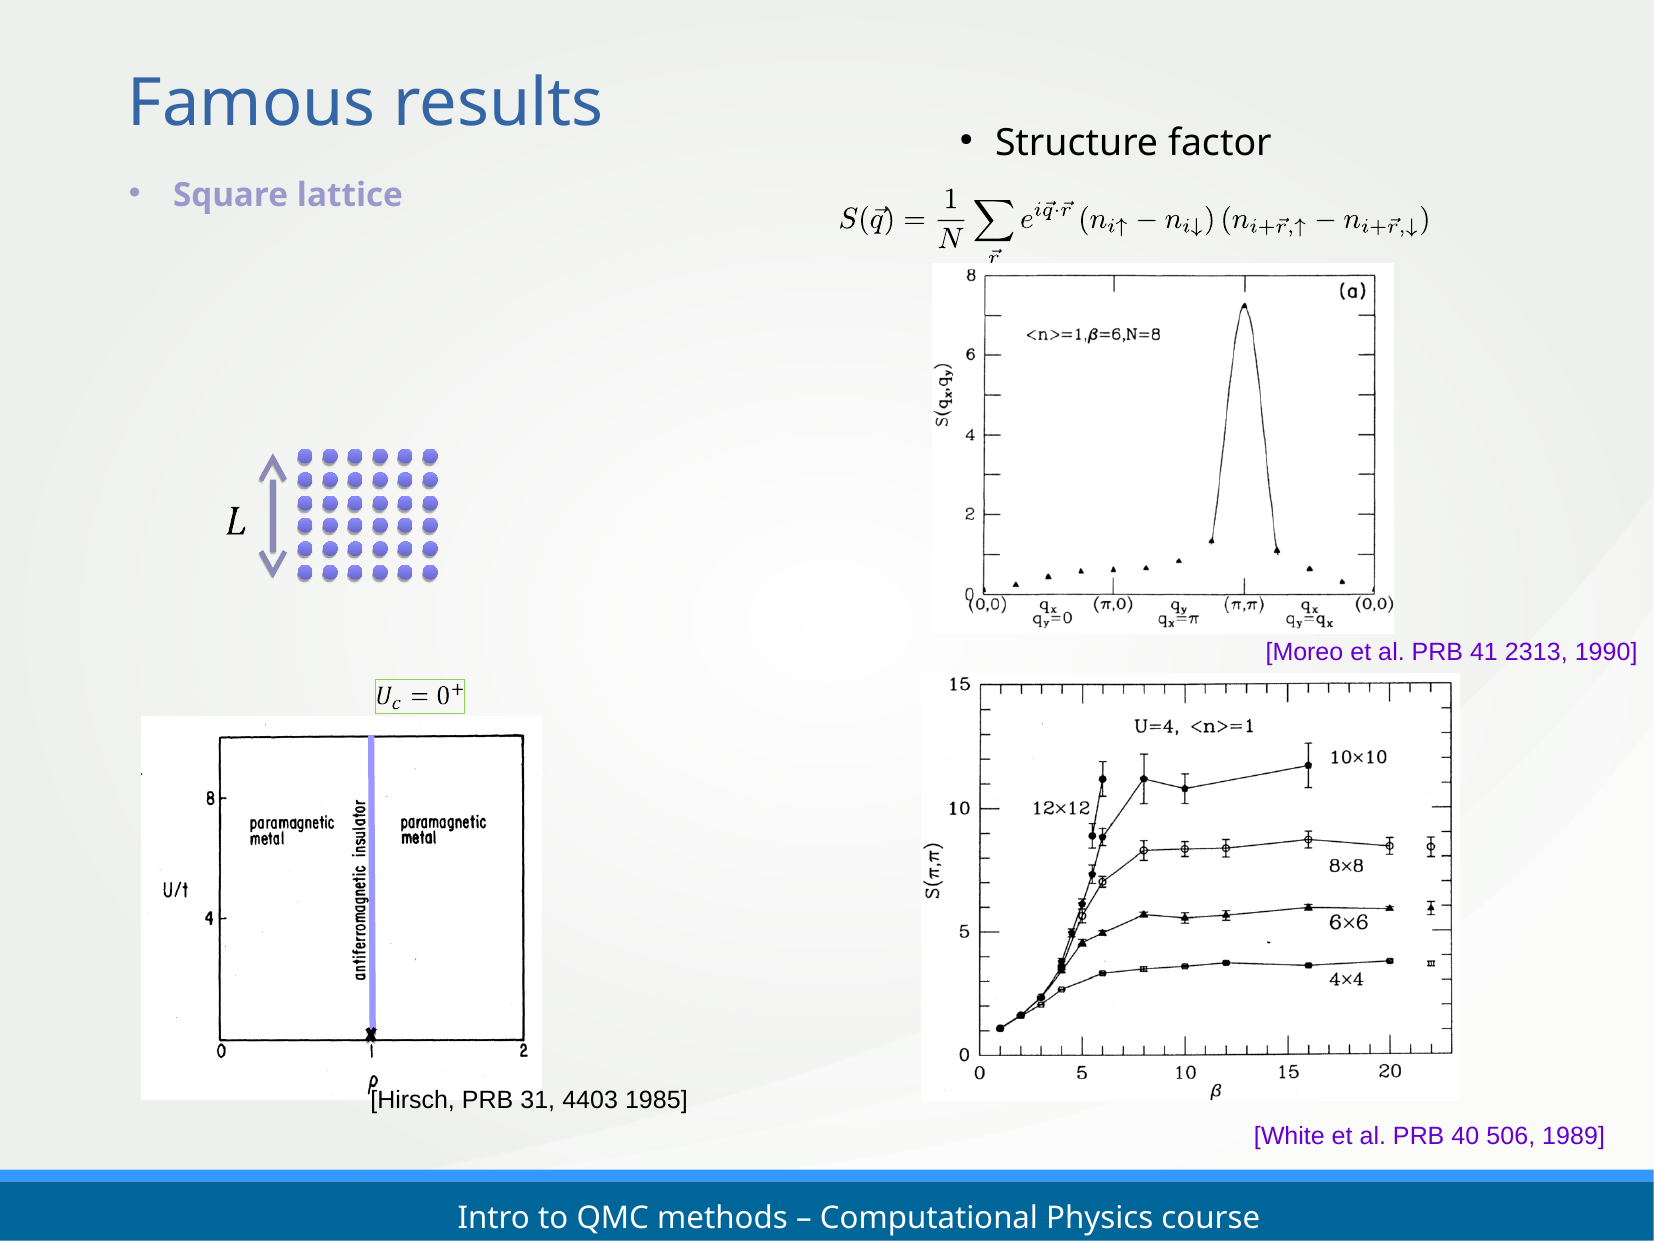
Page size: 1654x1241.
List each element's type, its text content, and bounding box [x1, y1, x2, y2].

text_box [372, 448, 388, 464]
text_box [397, 564, 413, 580]
text_box [397, 472, 413, 488]
text_box [322, 495, 338, 511]
text_box [347, 517, 363, 533]
text_box [372, 564, 388, 580]
text_box [422, 564, 438, 580]
text_box [322, 564, 338, 580]
text_box [372, 517, 388, 533]
text_box Famous results [77, 47, 1619, 189]
text_box [White et al. PRB 40 506, 1989] [1239, 1114, 1621, 1158]
text_box [347, 472, 363, 488]
text_box [347, 564, 363, 580]
text_box [422, 495, 438, 511]
text_box [347, 448, 363, 464]
text_box [347, 541, 363, 557]
text_box [422, 448, 438, 464]
text_box [397, 517, 413, 533]
text_box Structure factor [944, 108, 1282, 166]
text_box [397, 495, 413, 511]
text_box [Moreo et al. PRB 41 2313, 1990] [1250, 630, 1654, 674]
text_box [322, 517, 338, 533]
text_box [372, 472, 388, 488]
text_box [297, 564, 313, 580]
text_box [397, 448, 413, 464]
picture [0, 0, 1654, 1169]
text_box [Hirsch, PRB 31, 4403 1985] [355, 1076, 704, 1122]
text_box [838, 188, 1431, 264]
text_box [397, 541, 413, 557]
text_box [322, 472, 338, 488]
text_box [297, 472, 313, 488]
text_box [347, 495, 363, 511]
text_box [372, 541, 388, 557]
text_box [297, 541, 313, 557]
text_box [422, 472, 438, 488]
text_box [422, 541, 438, 557]
text_box [297, 517, 313, 533]
text_box [372, 495, 388, 511]
text_box [322, 541, 338, 557]
text_box [297, 448, 313, 464]
text_box [422, 517, 438, 533]
text_box [297, 495, 313, 511]
text_box Square lattice [114, 165, 419, 221]
text_box [322, 448, 338, 464]
